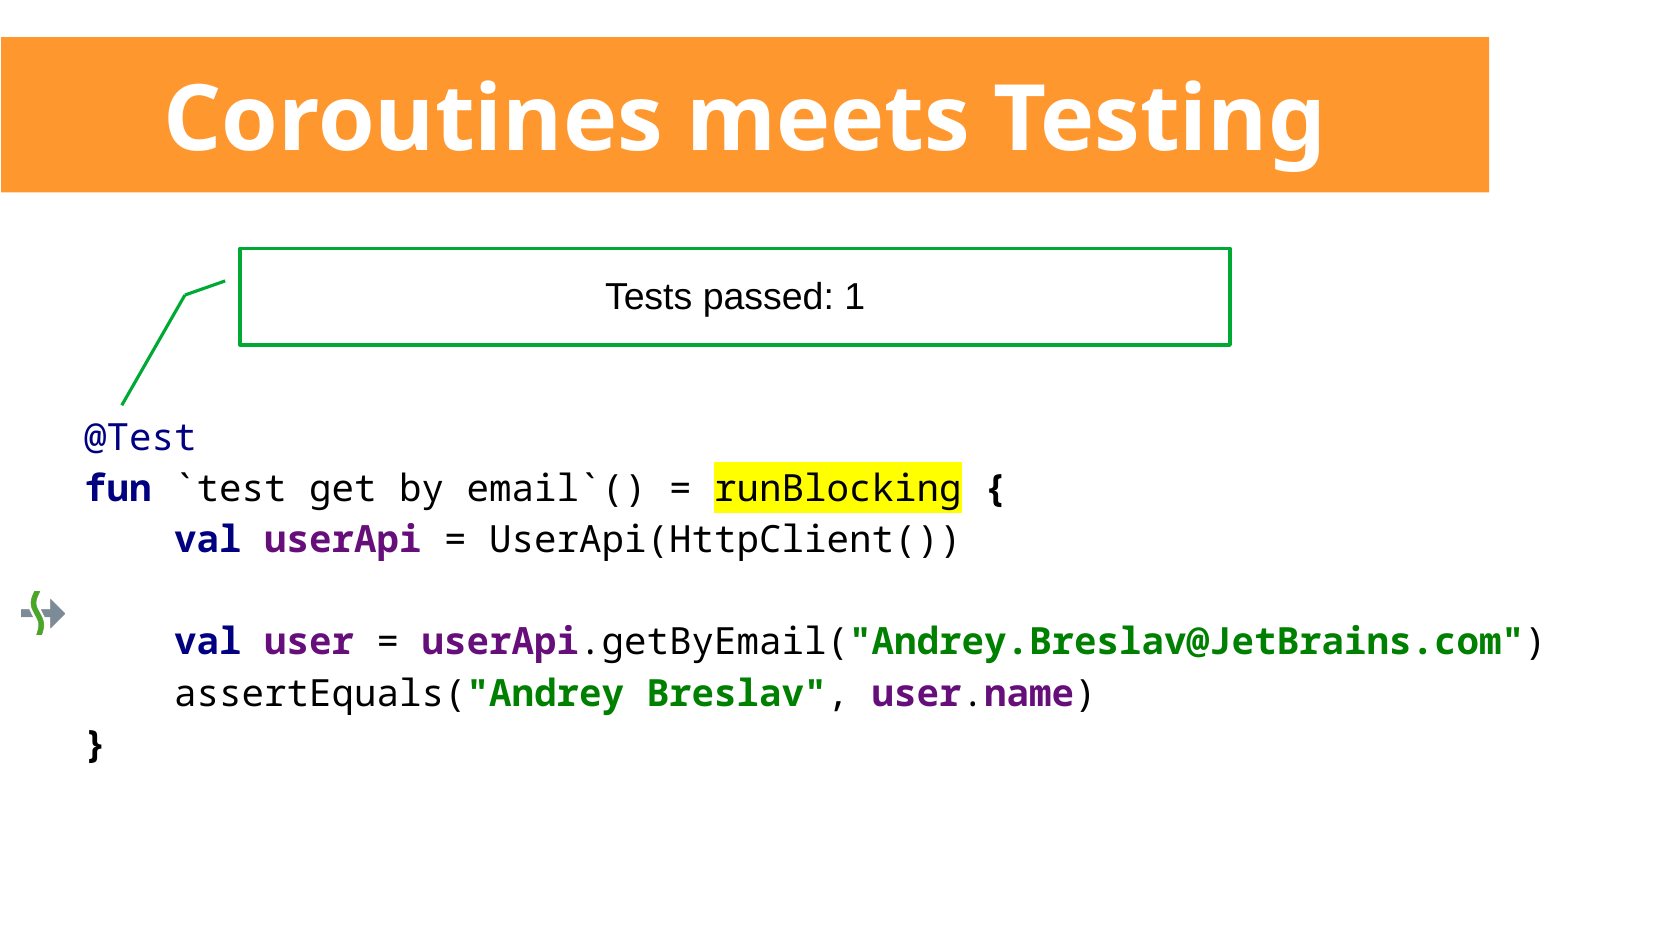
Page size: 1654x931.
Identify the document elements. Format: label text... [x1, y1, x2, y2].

text_box Tests passed: 1 [240, 248, 1230, 345]
list @Test fun `test get by email`() = runBlocking { val userApi = UserApi(HttpClient()) val user = userApi.getByEmail("Andrey.Breslav@JetBrains.com") assertEquals("Andrey Breslav", user.name) } [84, 410, 1570, 809]
picture [21, 591, 65, 635]
title Coroutines meets Testing [1, 37, 1490, 193]
